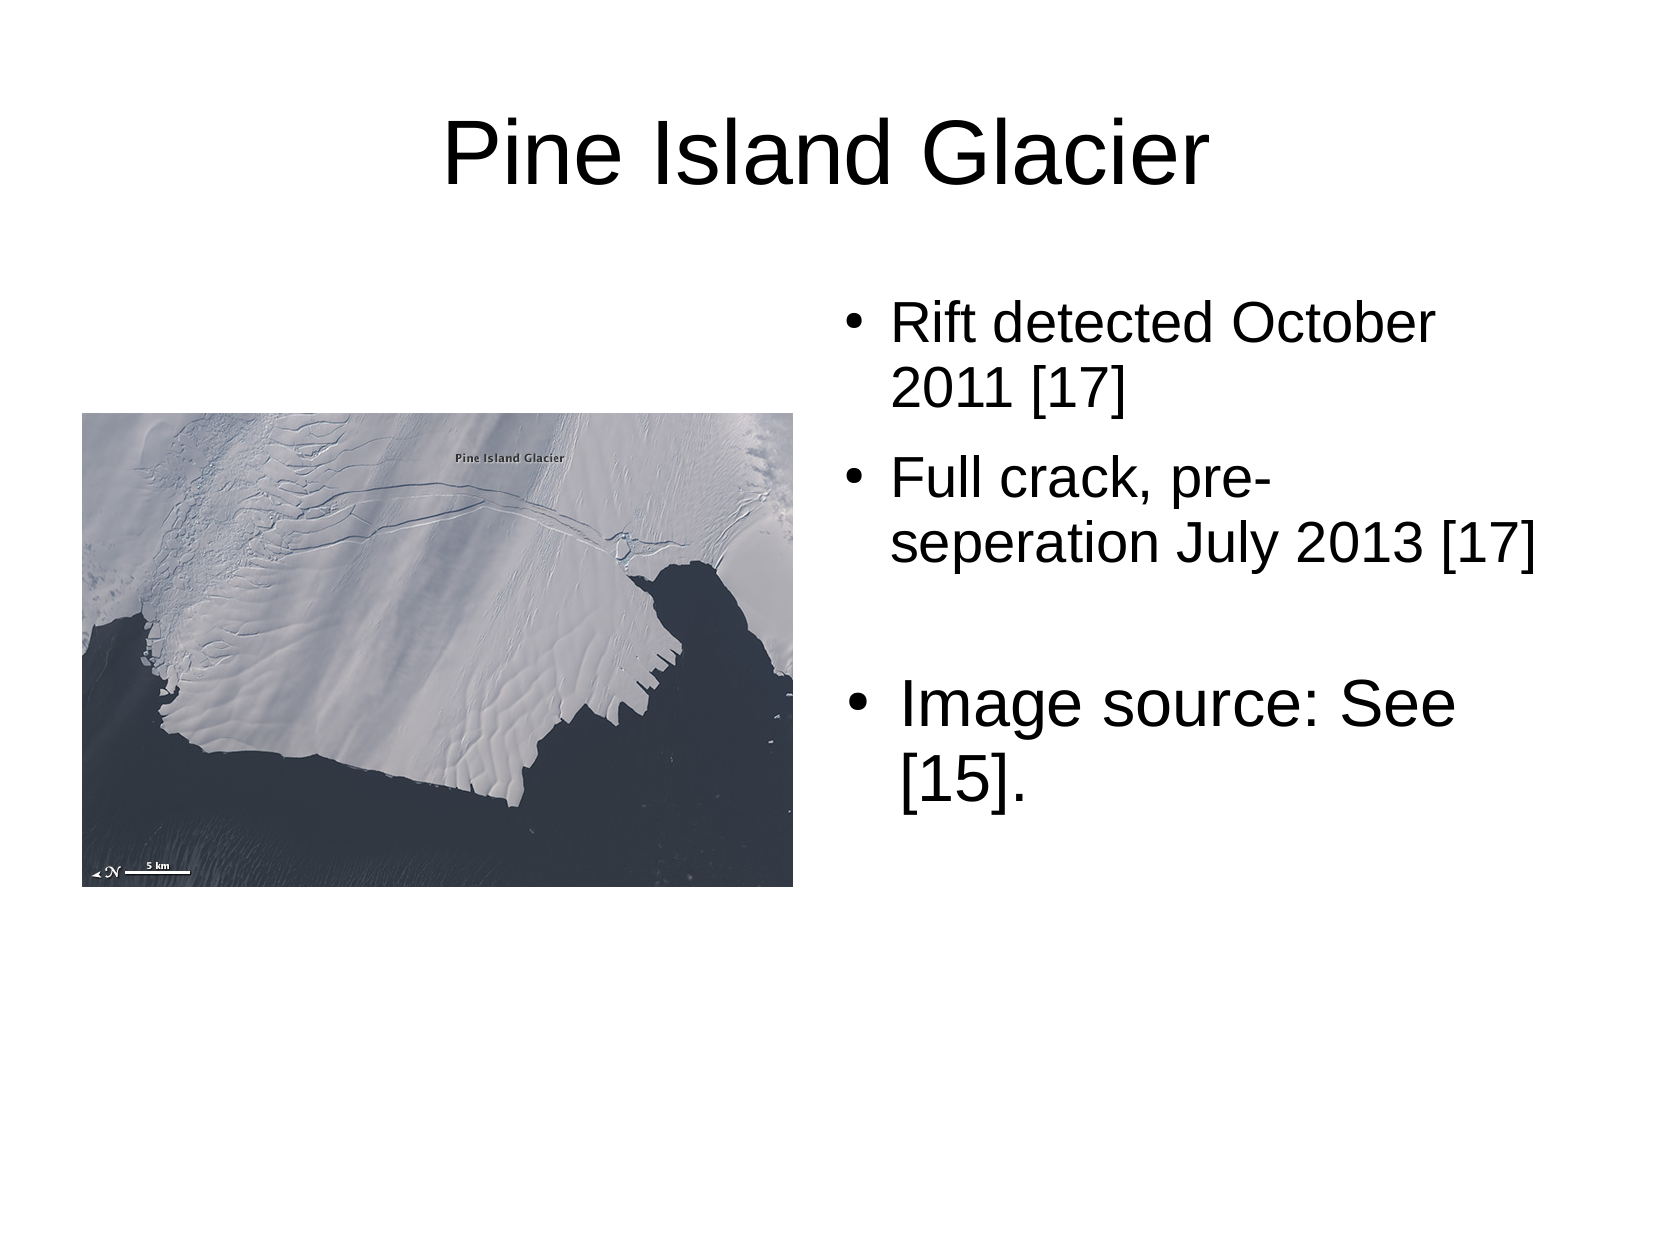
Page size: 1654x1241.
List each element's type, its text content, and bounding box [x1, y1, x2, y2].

list Image source: See [15]. [828, 665, 1539, 1009]
title Pine Island Glacier [82, 49, 1571, 257]
list Rift detected October 2011 [17] Full crack, pre-seperation July 2013 [17] [828, 290, 1539, 634]
picture [82, 413, 793, 887]
